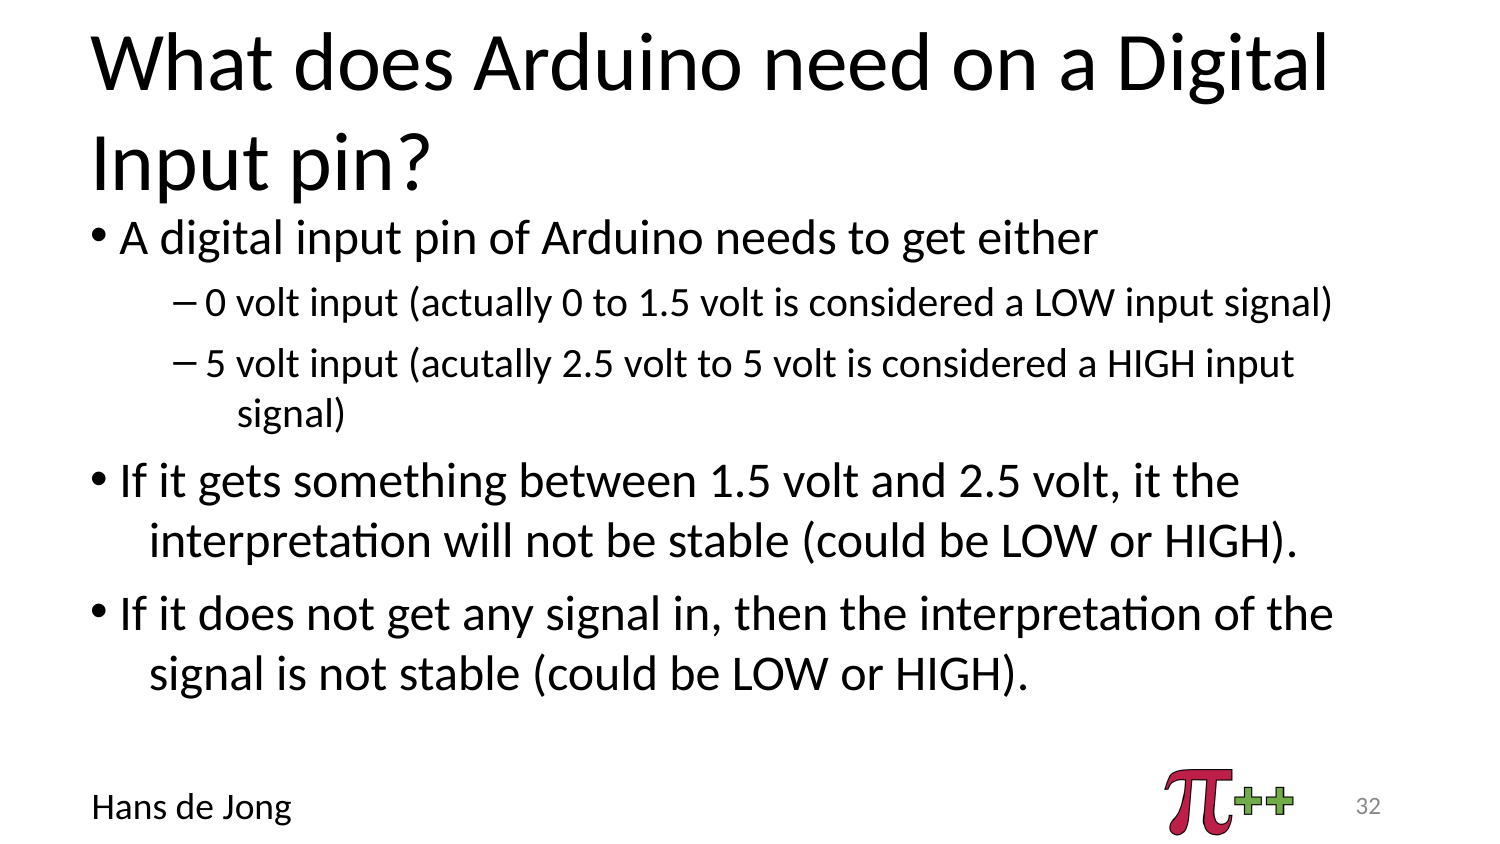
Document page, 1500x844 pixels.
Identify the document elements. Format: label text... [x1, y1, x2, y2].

list A digital input pin of Arduino needs to get either 0 volt input (actually 0 to 1.5 volt is considered a LOW input signal) 5 volt input (acutally 2.5 volt to 5 volt is considered a HIGH input signal) If it gets something between 1.5 volt and 2.5 volt, it the interpretation will not be stable (could be LOW or HIGH). If it does not get any signal in, then the interpretation of the signal is not stable (could be LOW or HIGH). [75, 196, 1426, 754]
title What does Arduino need on a Digital Input pin? [75, 0, 1426, 175]
text_box 32 [1340, 782, 1426, 827]
